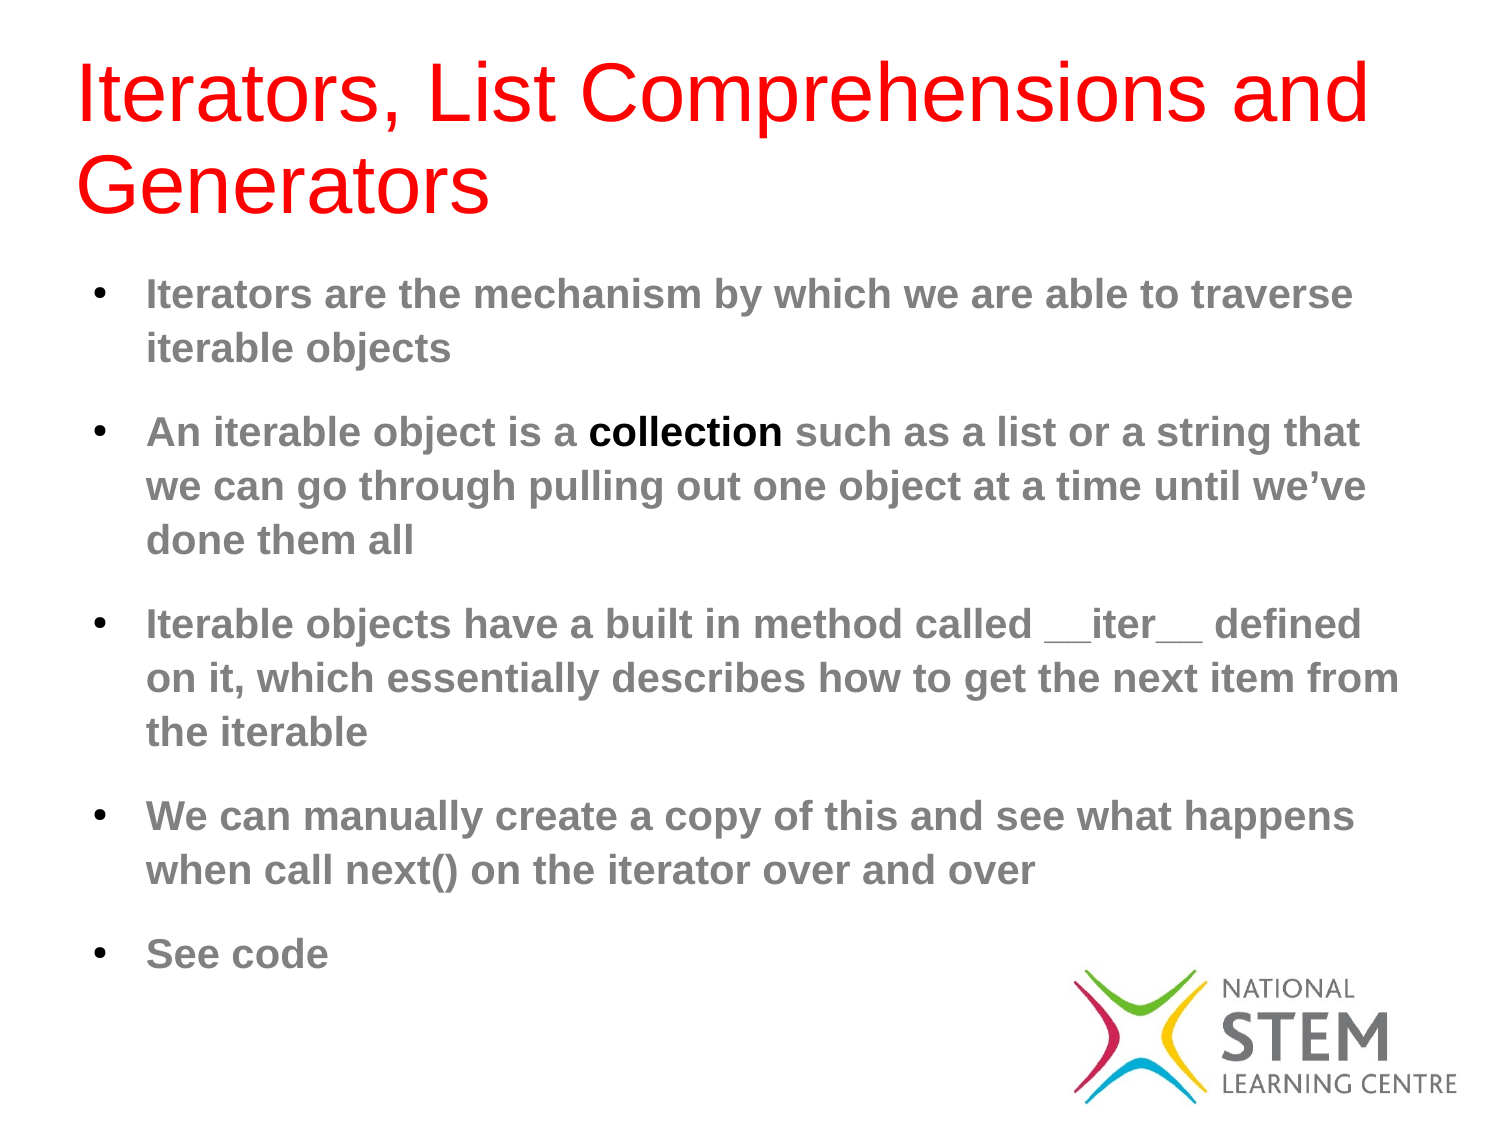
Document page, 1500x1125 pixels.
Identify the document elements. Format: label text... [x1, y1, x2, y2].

title Iterators, List Comprehensions and Generators [75, 44, 1425, 233]
picture [1057, 953, 1472, 1120]
list Iterators are the mechanism by which we are able to traverse iterable objects An iterable object is a collection such as a list or a string that we can go through pulling out one object at a time until we’ve done them all Iterable objects have a built in method called __iter__ defined on it, which essentially describes how to get the next item from the iterable We can manually create a copy of this and see what happens when call next() on the iterator over and over See code [75, 263, 1425, 1016]
